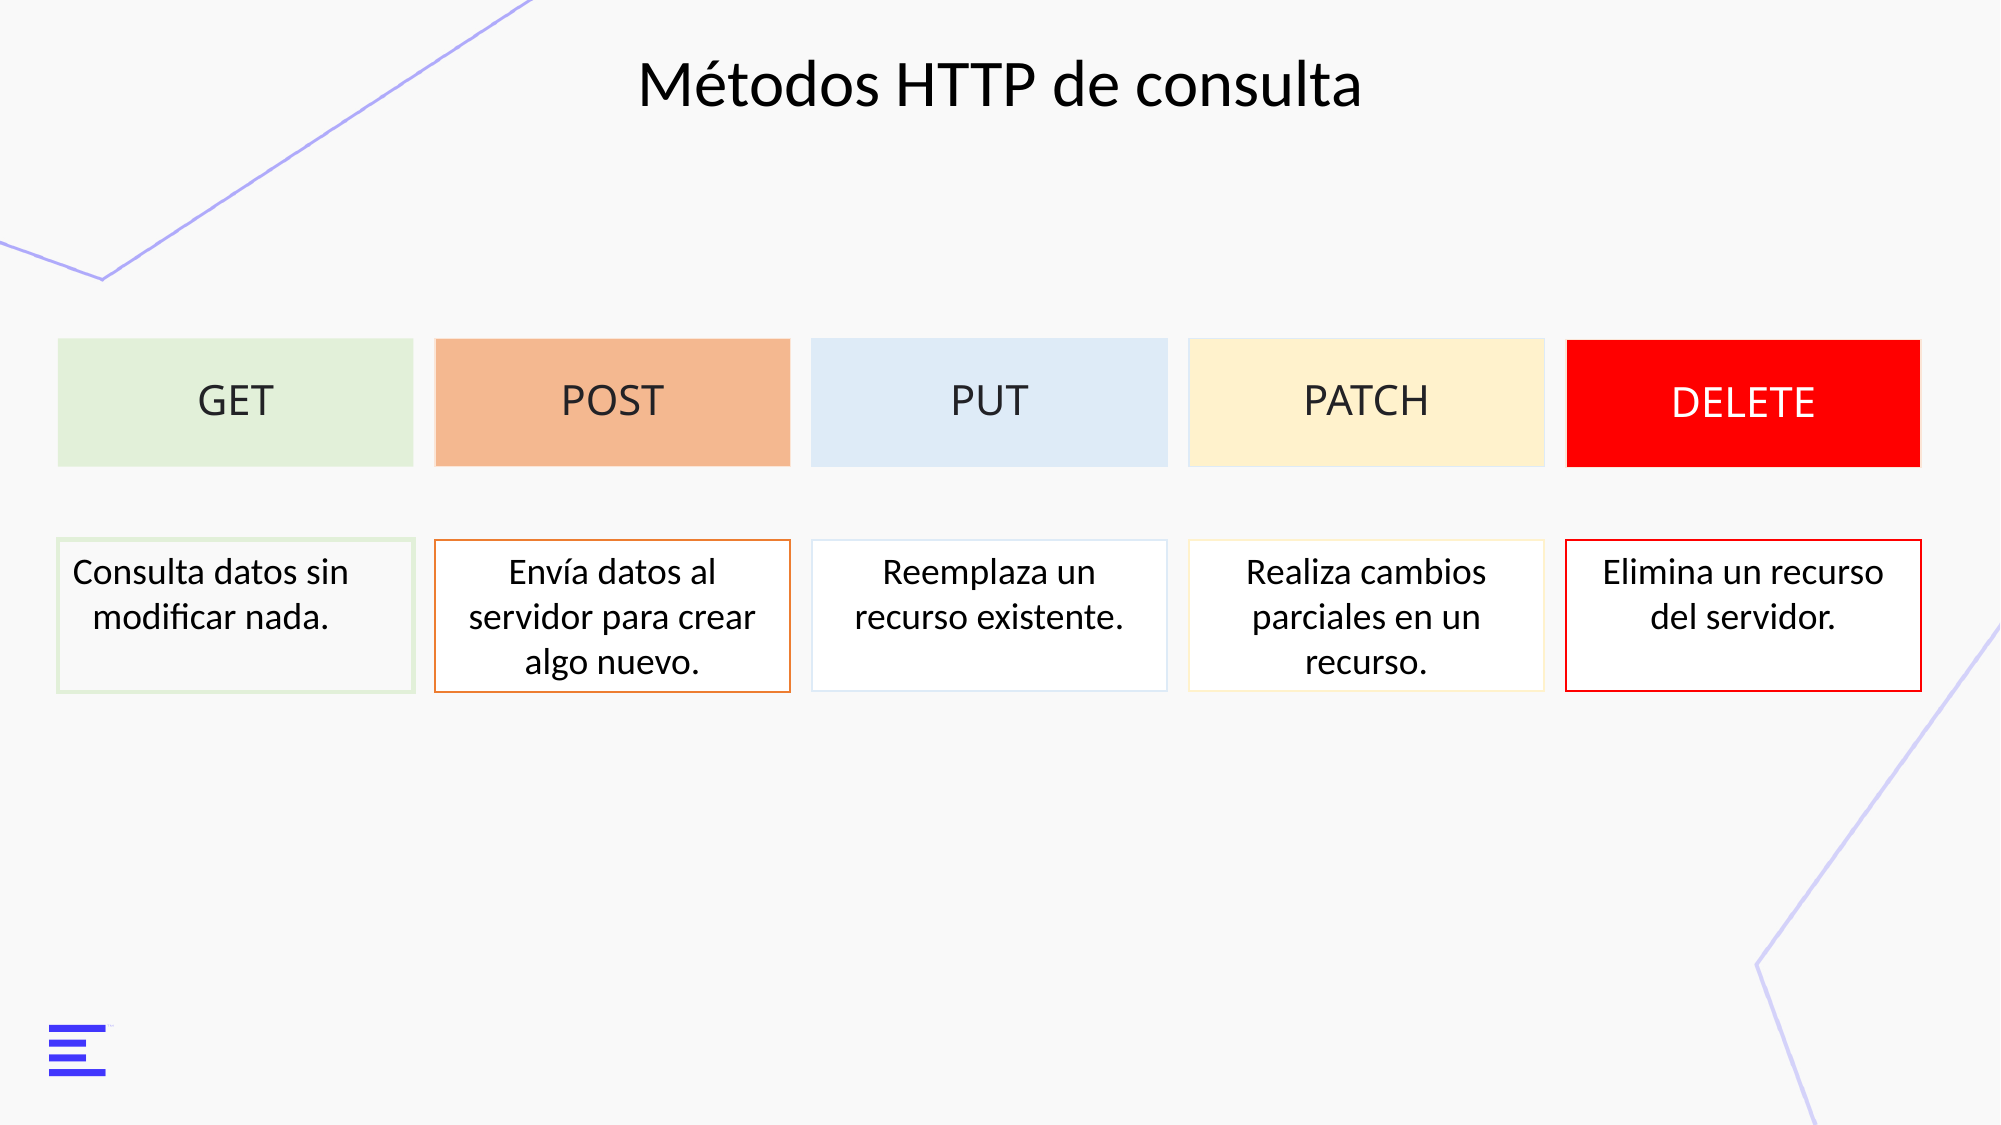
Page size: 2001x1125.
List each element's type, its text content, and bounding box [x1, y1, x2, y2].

text_box Envía datos al servidor para crear algo nuevo. [434, 539, 791, 693]
text_box Métodos HTTP de consulta [622, 31, 1430, 128]
text_box Reemplaza un recurso existente. [811, 539, 1168, 692]
text_box Consulta datos sin modificar nada. [57, 539, 414, 693]
text_box PUT [811, 338, 1168, 467]
text_box POST [434, 338, 791, 467]
text_box PATCH [1188, 338, 1545, 467]
text_box Realiza cambios parciales en un recurso. [1188, 539, 1545, 692]
text_box Elimina un recurso del servidor. [1565, 539, 1922, 692]
list GET [57, 338, 414, 467]
text_box DELETE [1565, 339, 1922, 468]
